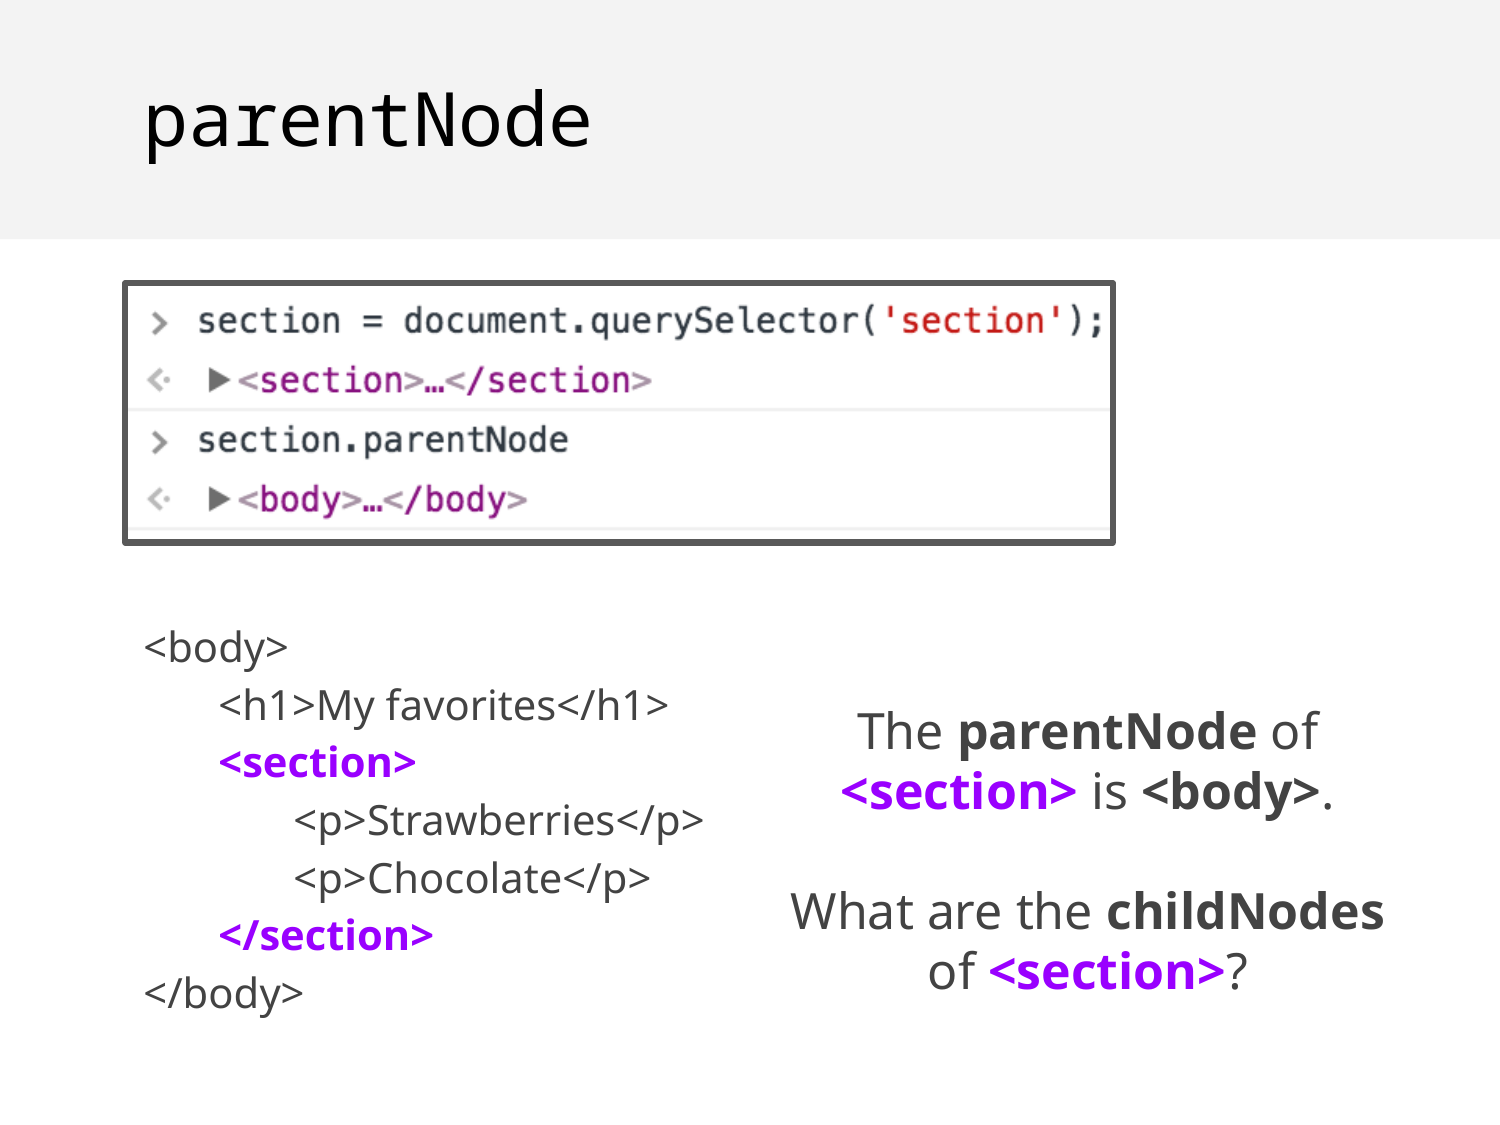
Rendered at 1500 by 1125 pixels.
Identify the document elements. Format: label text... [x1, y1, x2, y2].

text_box The parentNode of <section> is <body>. What are the childNodes of <section>? [770, 643, 1406, 1057]
list <body> <h1>My favorites</h1> <section> <p>Strawberries</p> <p>Chocolate</p> </section> </body> [128, 598, 813, 1029]
picture [128, 286, 1110, 540]
title parentNode [128, 56, 1372, 183]
